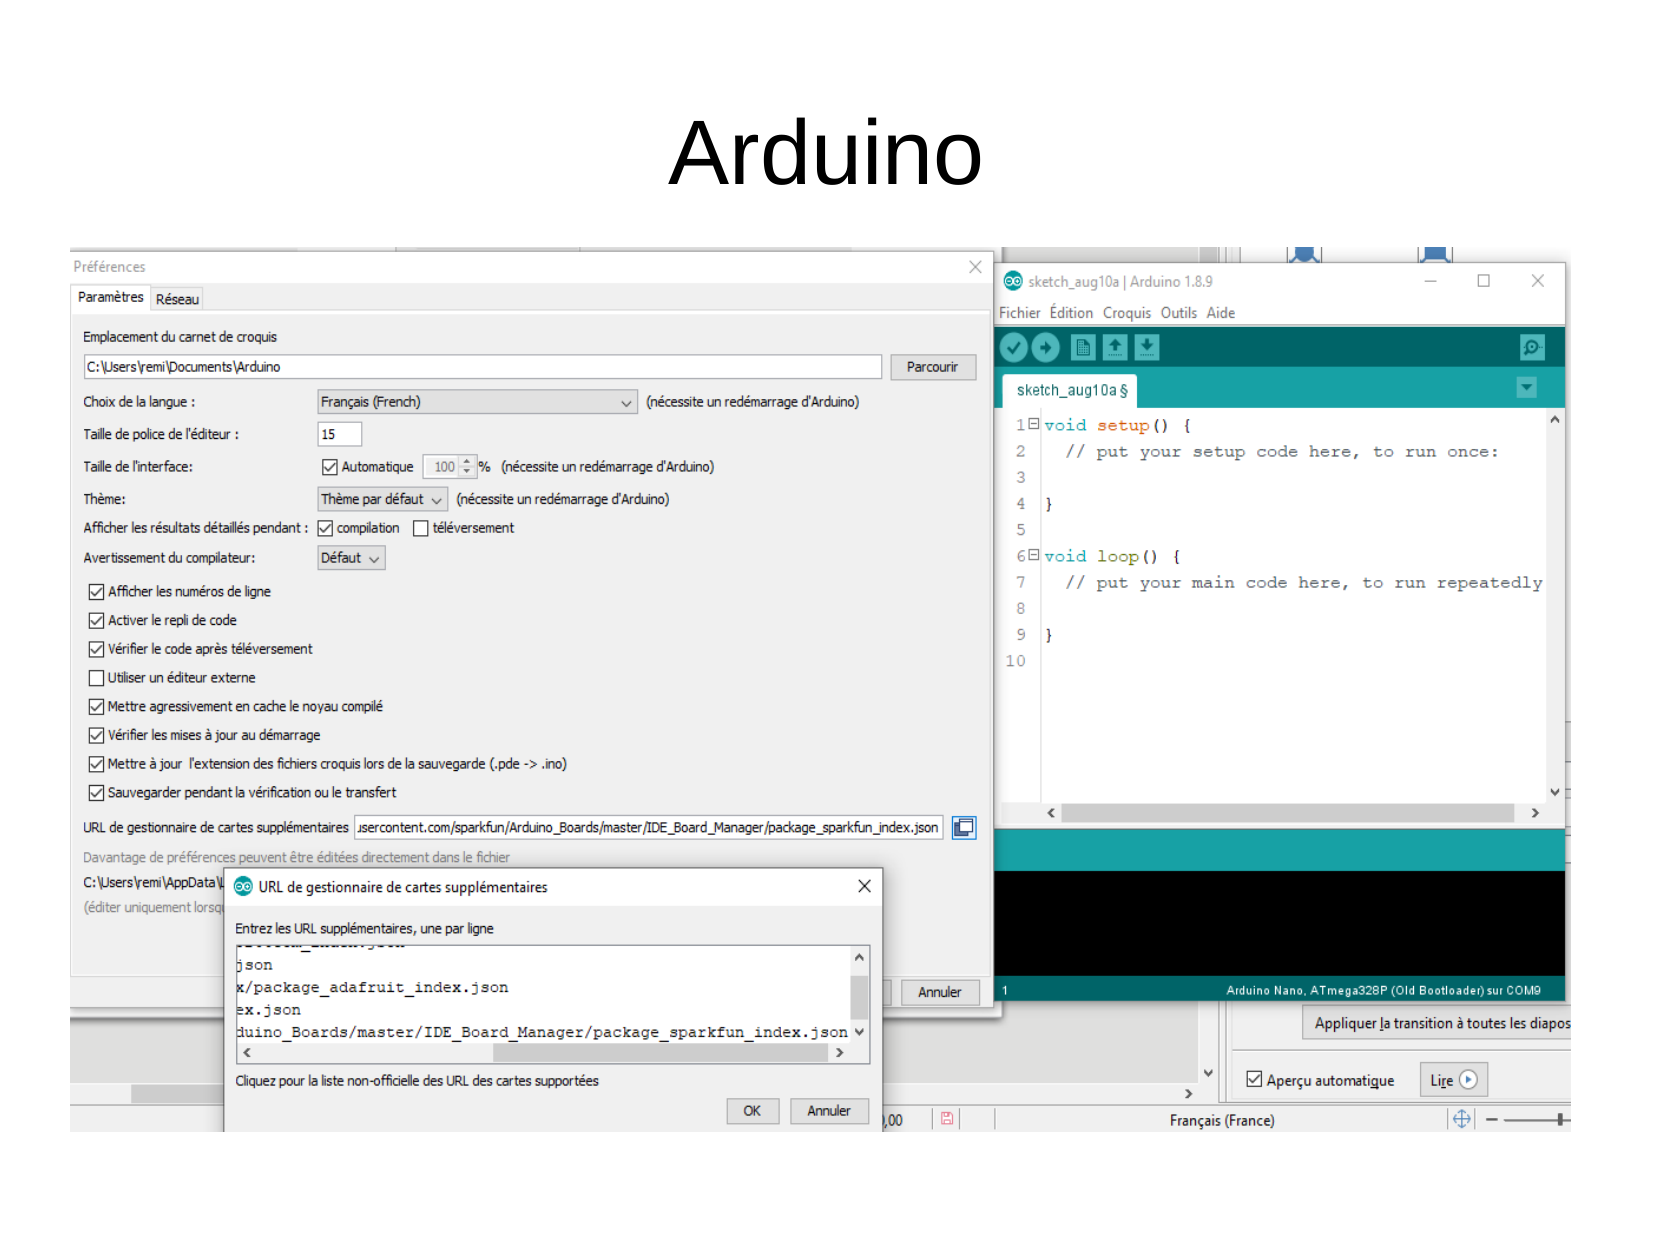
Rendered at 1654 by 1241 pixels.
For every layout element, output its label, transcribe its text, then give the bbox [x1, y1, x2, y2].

title Arduino [82, 49, 1571, 247]
picture [70, 247, 1571, 1132]
